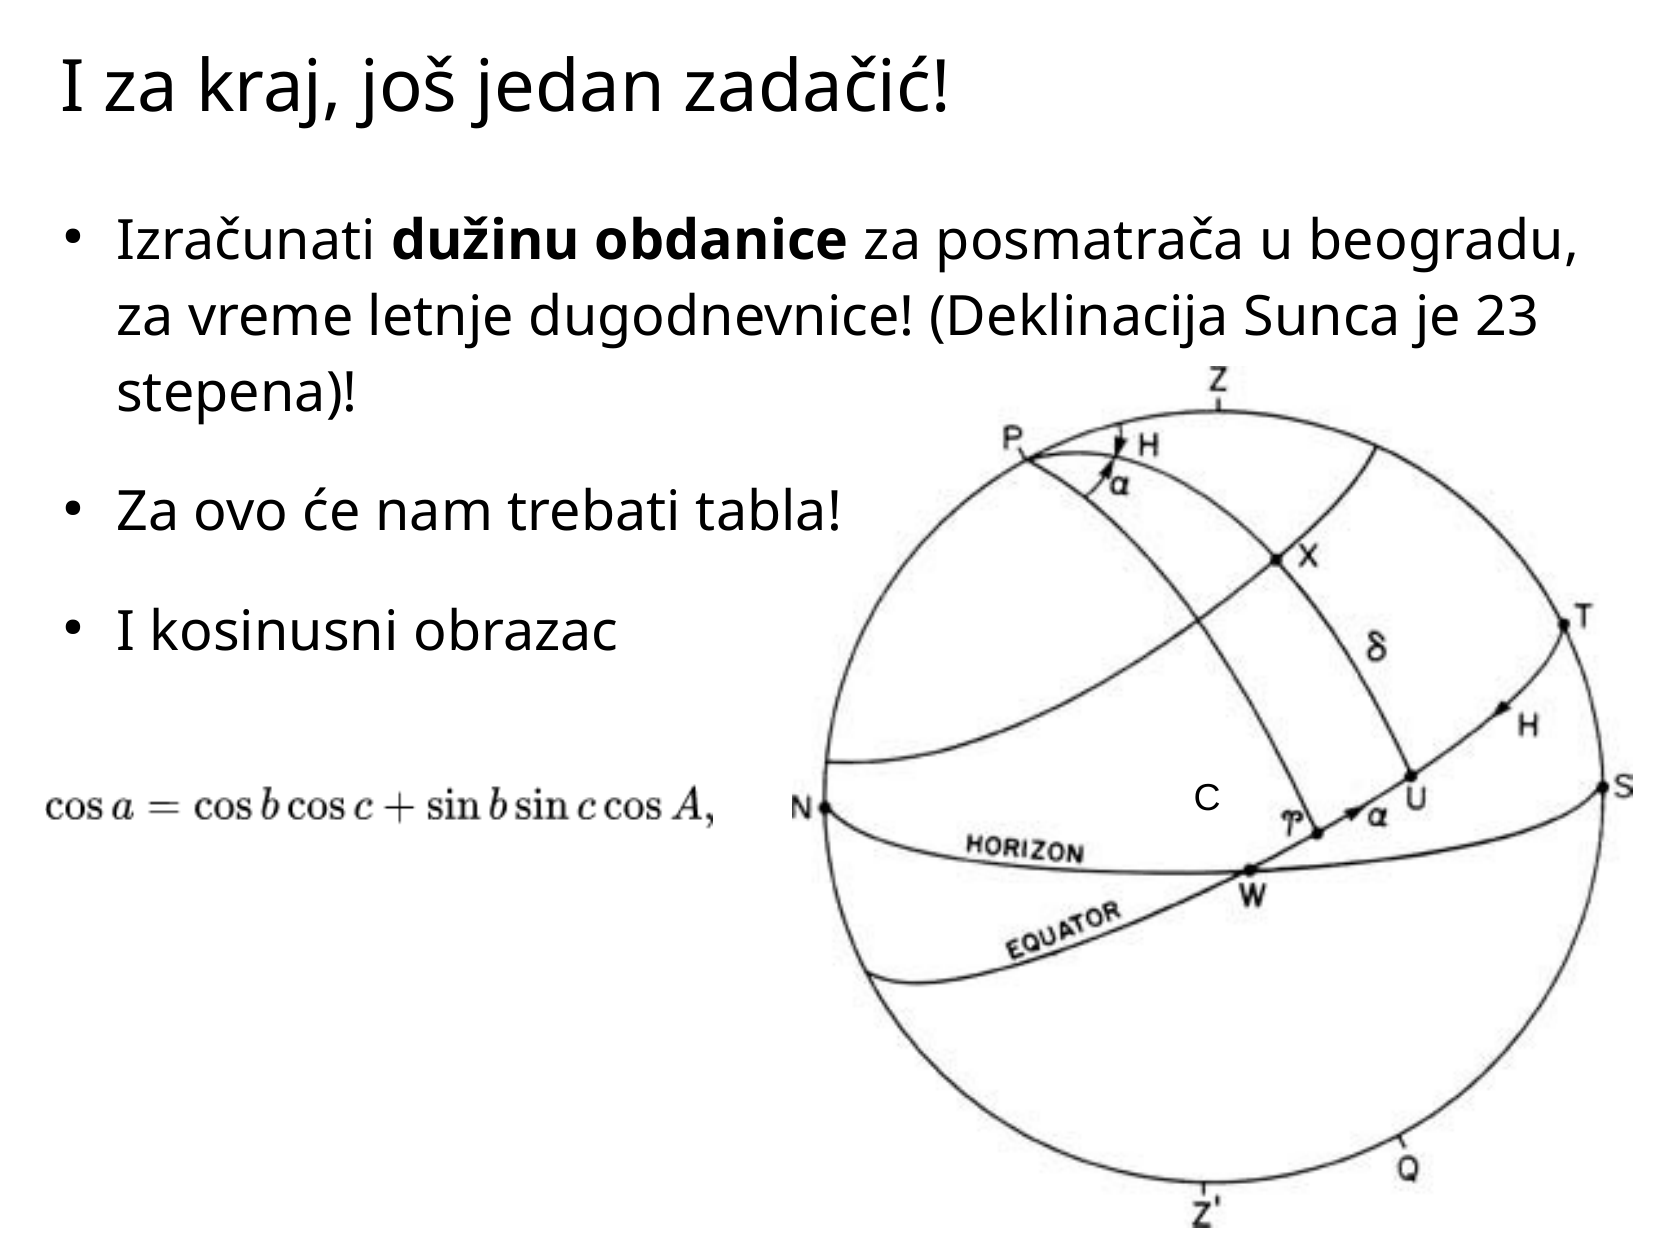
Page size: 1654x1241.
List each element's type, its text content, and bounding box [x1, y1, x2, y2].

picture [792, 1173, 1633, 1228]
list Izračunati dužinu obdanice za posmatrača u beogradu, za vreme letnje dugodnevnice! (Deklinacija Sunca je 23 stepena)! Za ovo će nam trebati tabla! I kosinusni obrazac [45, 199, 1635, 1173]
title I za kraj, još jedan zadačić! [59, 17, 1648, 150]
picture [45, 783, 713, 833]
